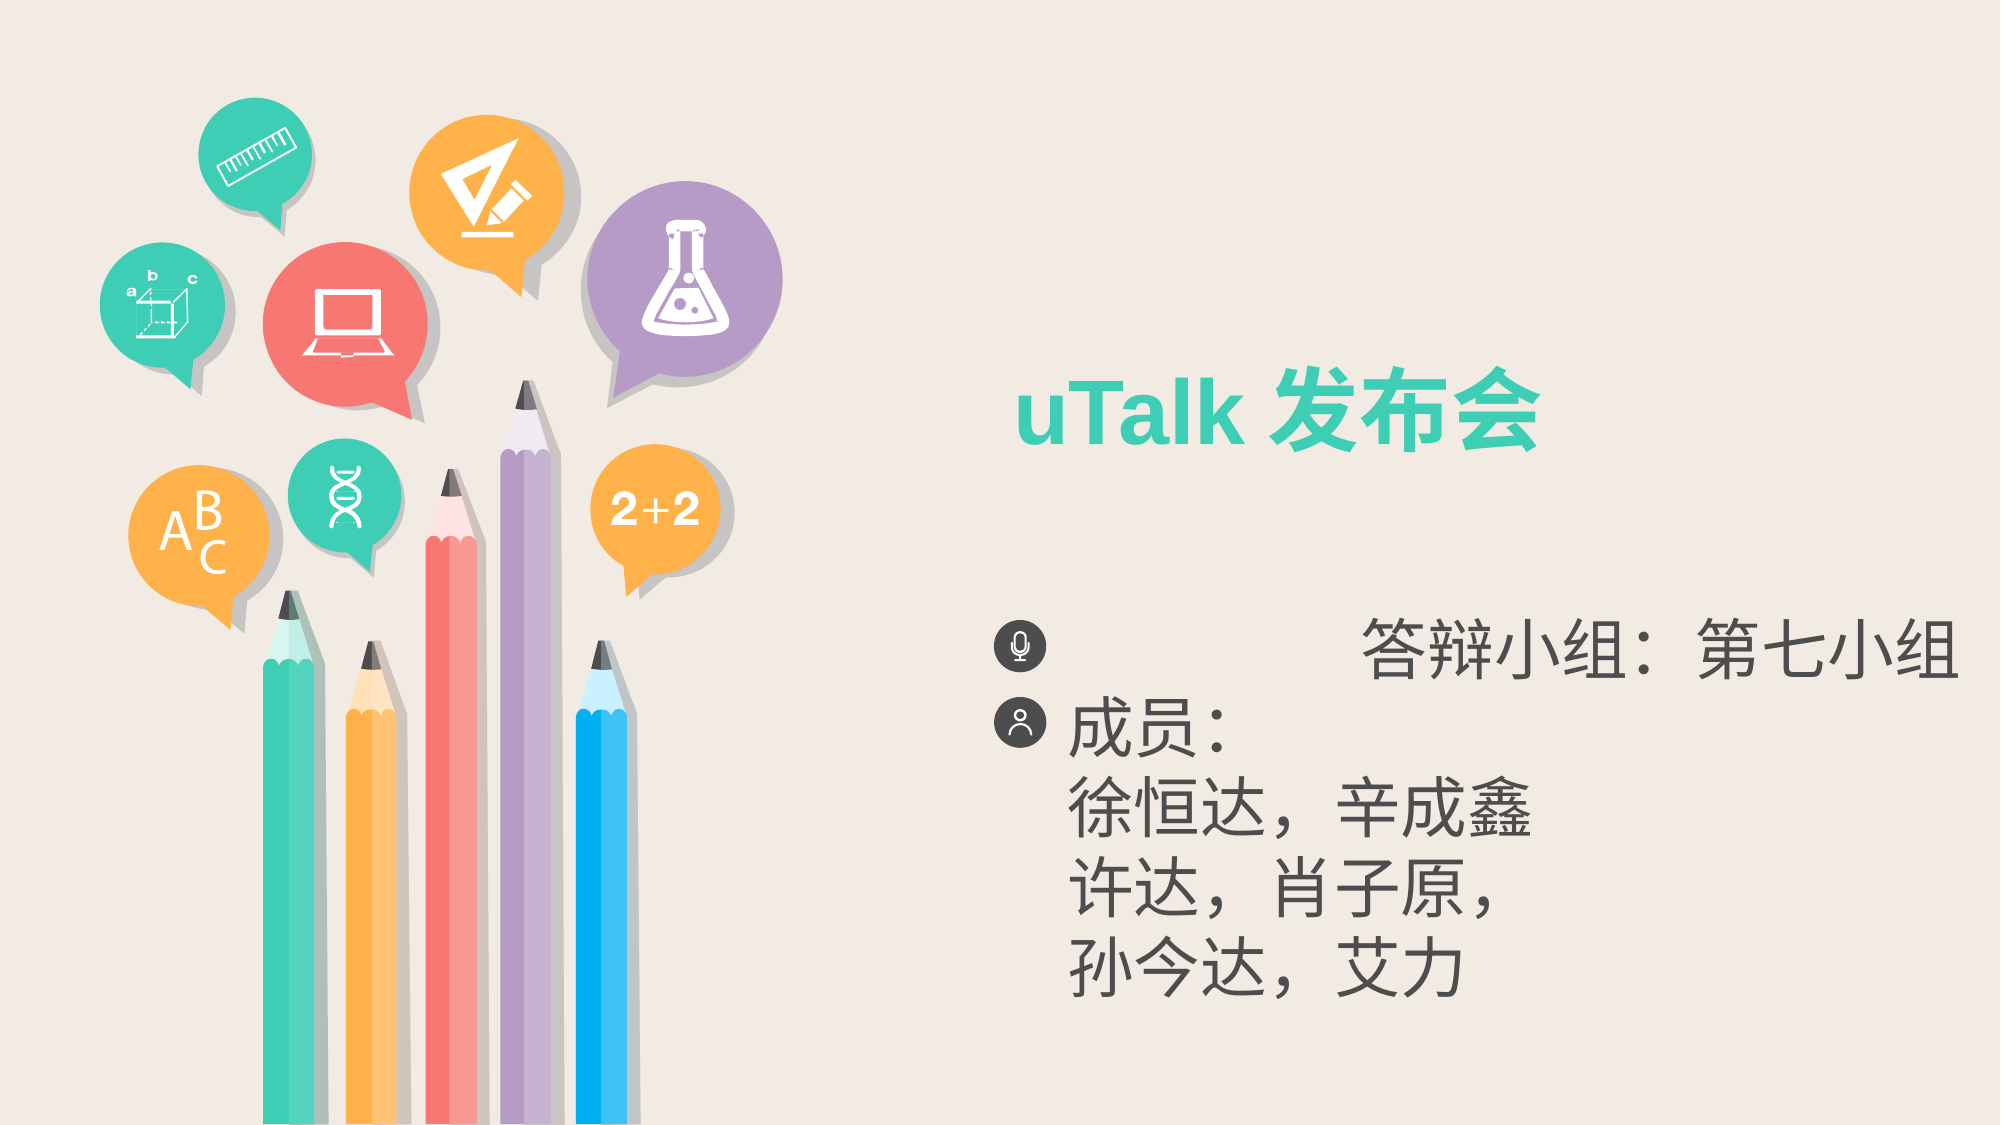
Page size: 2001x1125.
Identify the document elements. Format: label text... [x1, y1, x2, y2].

picture [0, 0, 2001, 1125]
text_box [994, 696, 1047, 748]
text_box 成员： 徐恒达，辛成鑫 许达，肖子原， 孙今达，艾力 [1052, 677, 1342, 1043]
text_box 答辩小组：第七小组 [1068, 631, 1373, 662]
text_box [993, 631, 1047, 673]
title uTalk发布会 [741, 239, 1816, 631]
